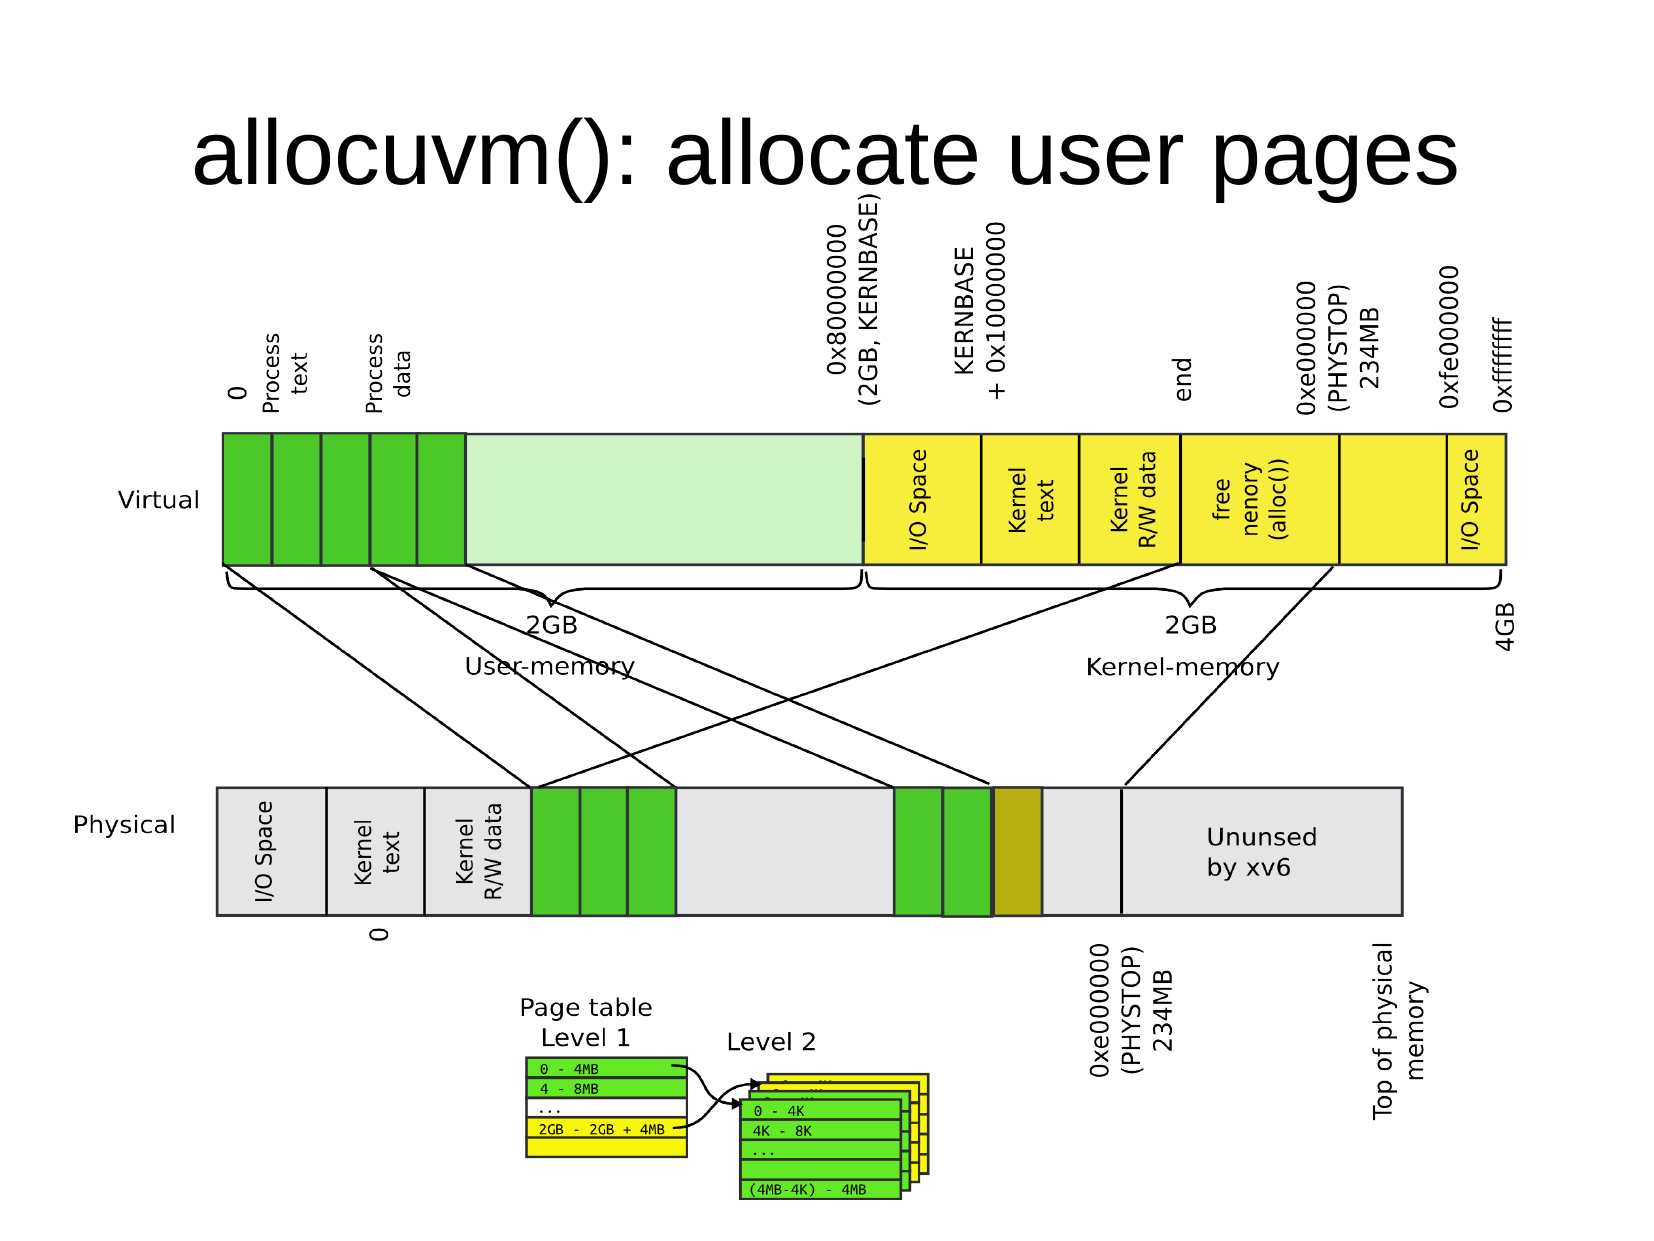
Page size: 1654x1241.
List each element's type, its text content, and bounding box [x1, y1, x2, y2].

title allocuvm(): allocate user pages [82, 49, 1571, 257]
picture [75, 194, 1514, 1201]
